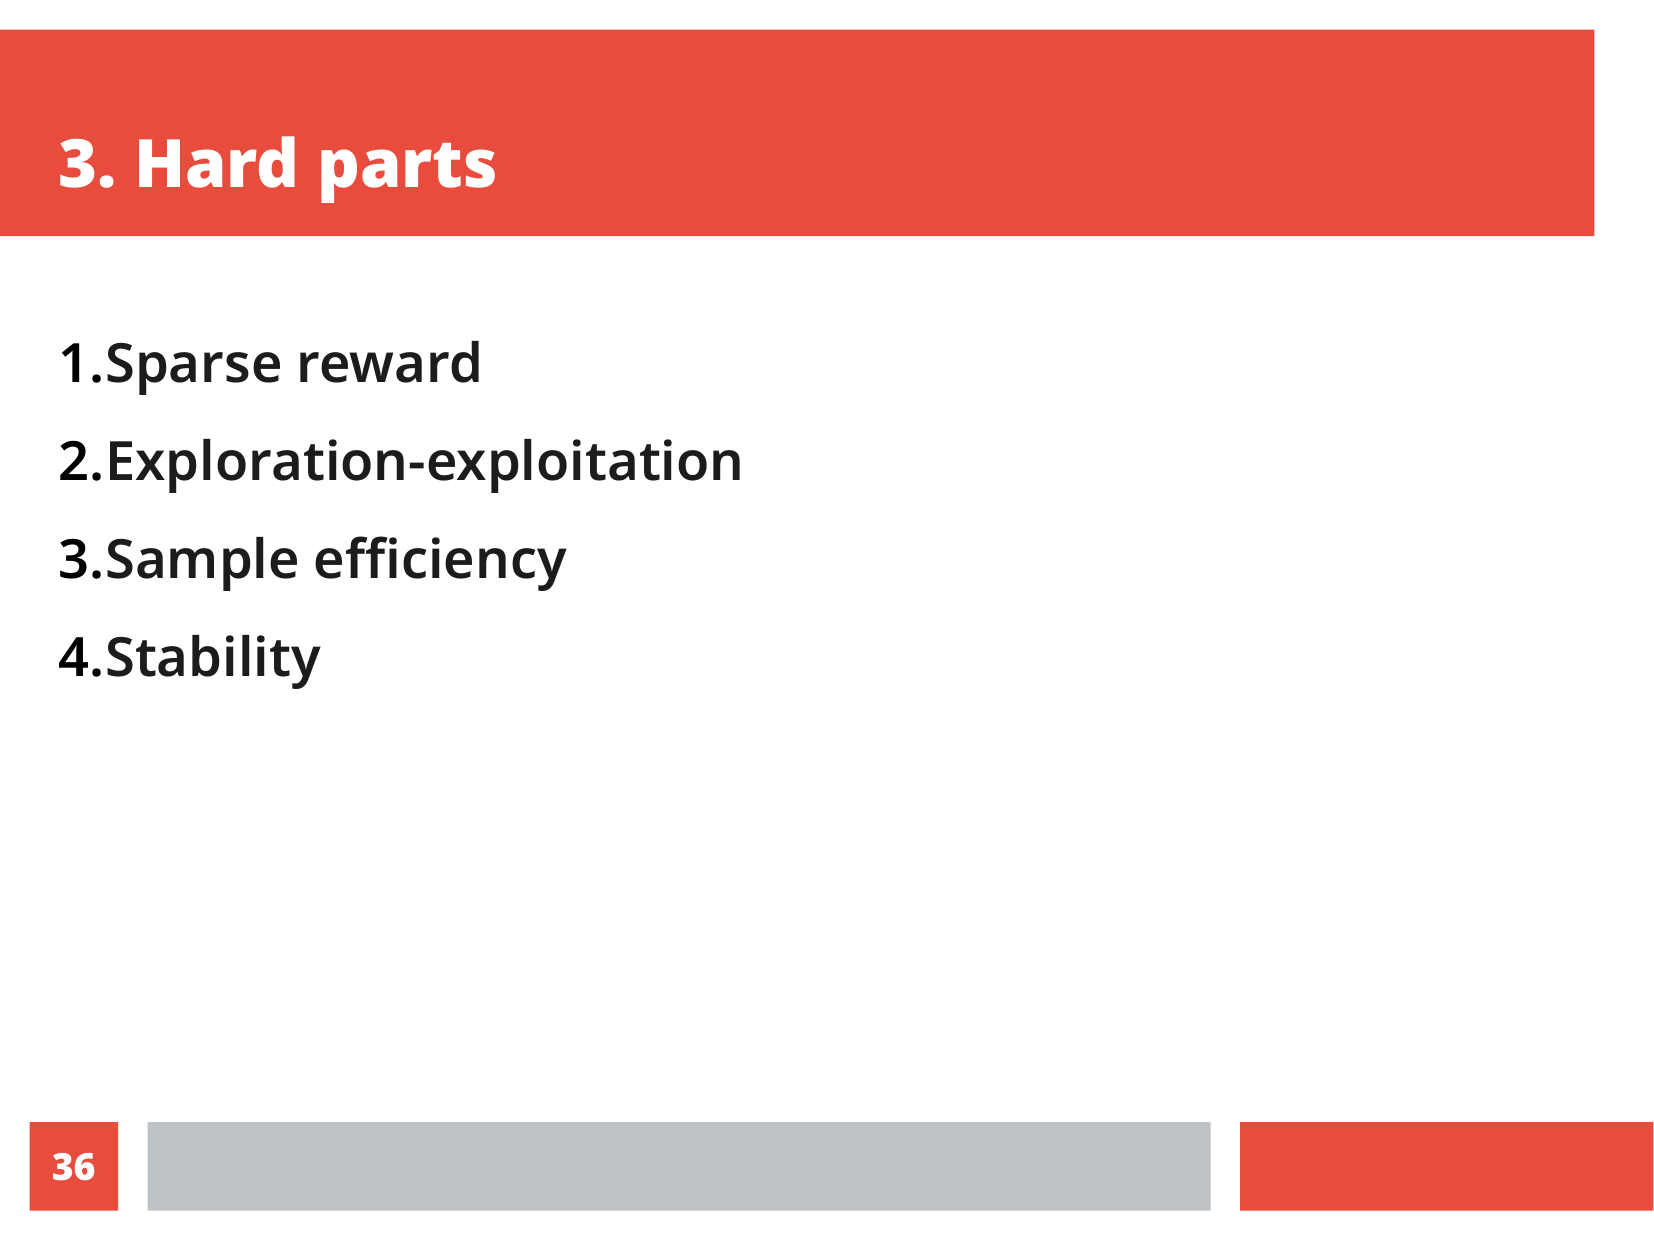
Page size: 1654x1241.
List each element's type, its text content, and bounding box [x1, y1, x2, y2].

title 3. Hard parts [59, 59, 1595, 207]
list Sparse reward Exploration-exploitation Sample efficiency Stability [59, 324, 1565, 1093]
